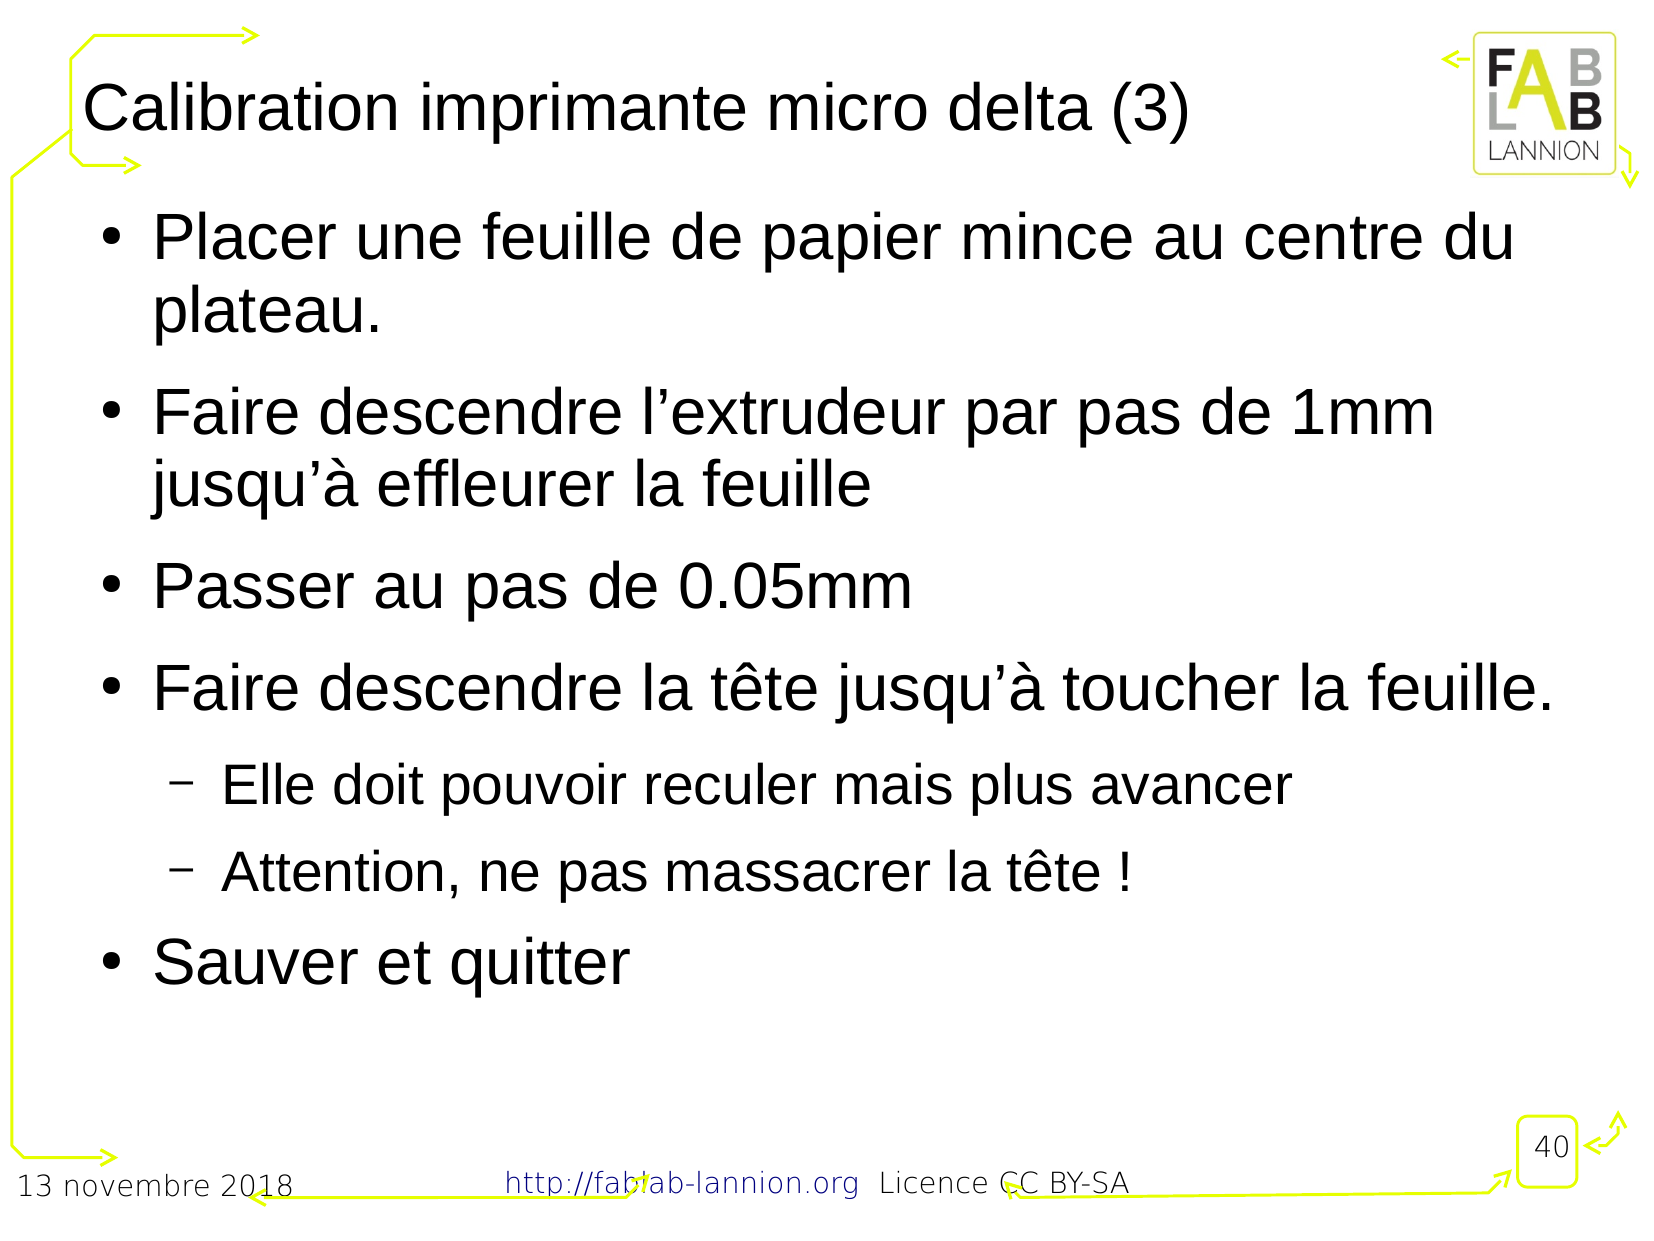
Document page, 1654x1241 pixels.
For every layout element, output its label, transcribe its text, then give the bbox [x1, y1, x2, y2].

picture [1470, 29, 1619, 178]
list Placer une feuille de papier mince au centre du plateau. Faire descendre l’extrudeur par pas de 1mm jusqu’à effleurer la feuille Passer au pas de 0.05mm Faire descendre la tête jusqu’à toucher la feuille. Elle doit pouvoir reculer mais plus avancer Attention, ne pas massacrer la tête ! Sauver et quitter [82, 200, 1571, 1075]
title Calibration imprimante micro delta (3) [82, 49, 1441, 166]
